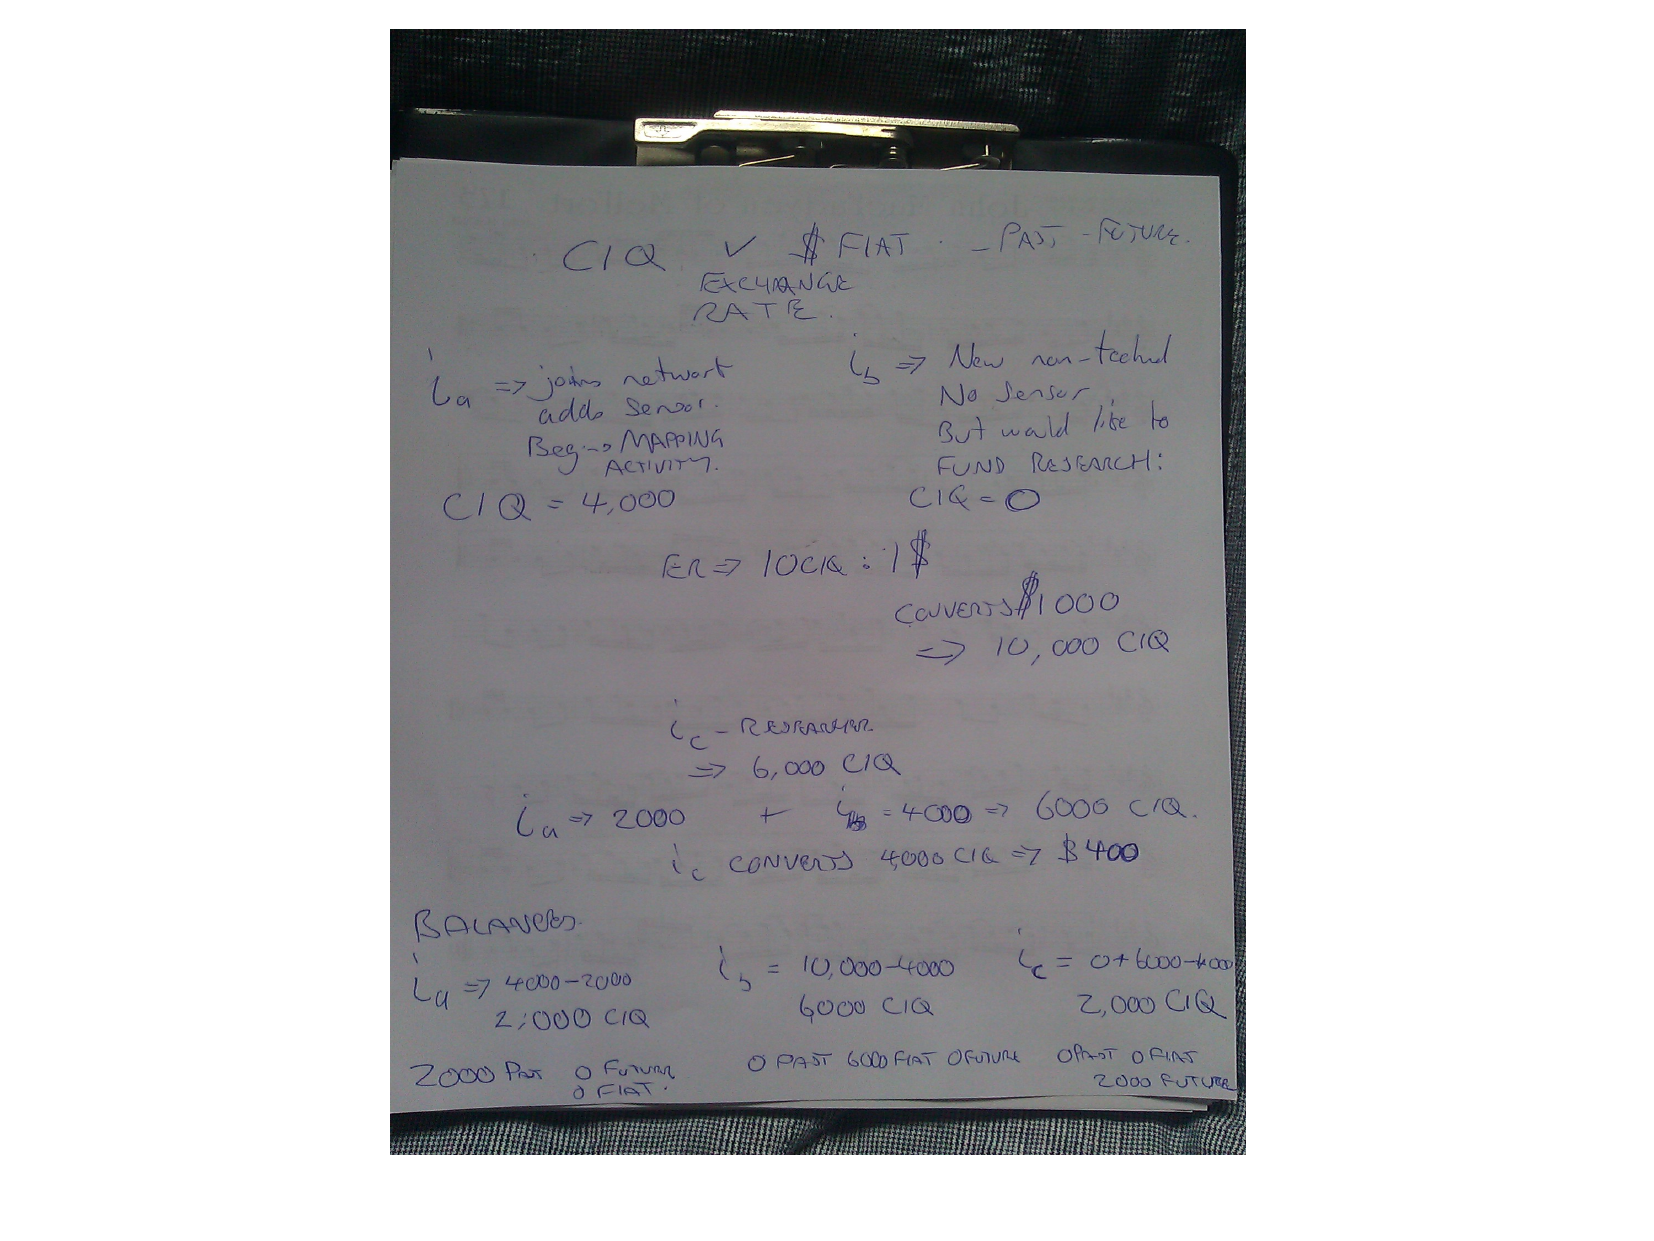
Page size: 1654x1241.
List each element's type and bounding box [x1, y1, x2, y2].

picture [390, 29, 1246, 1156]
